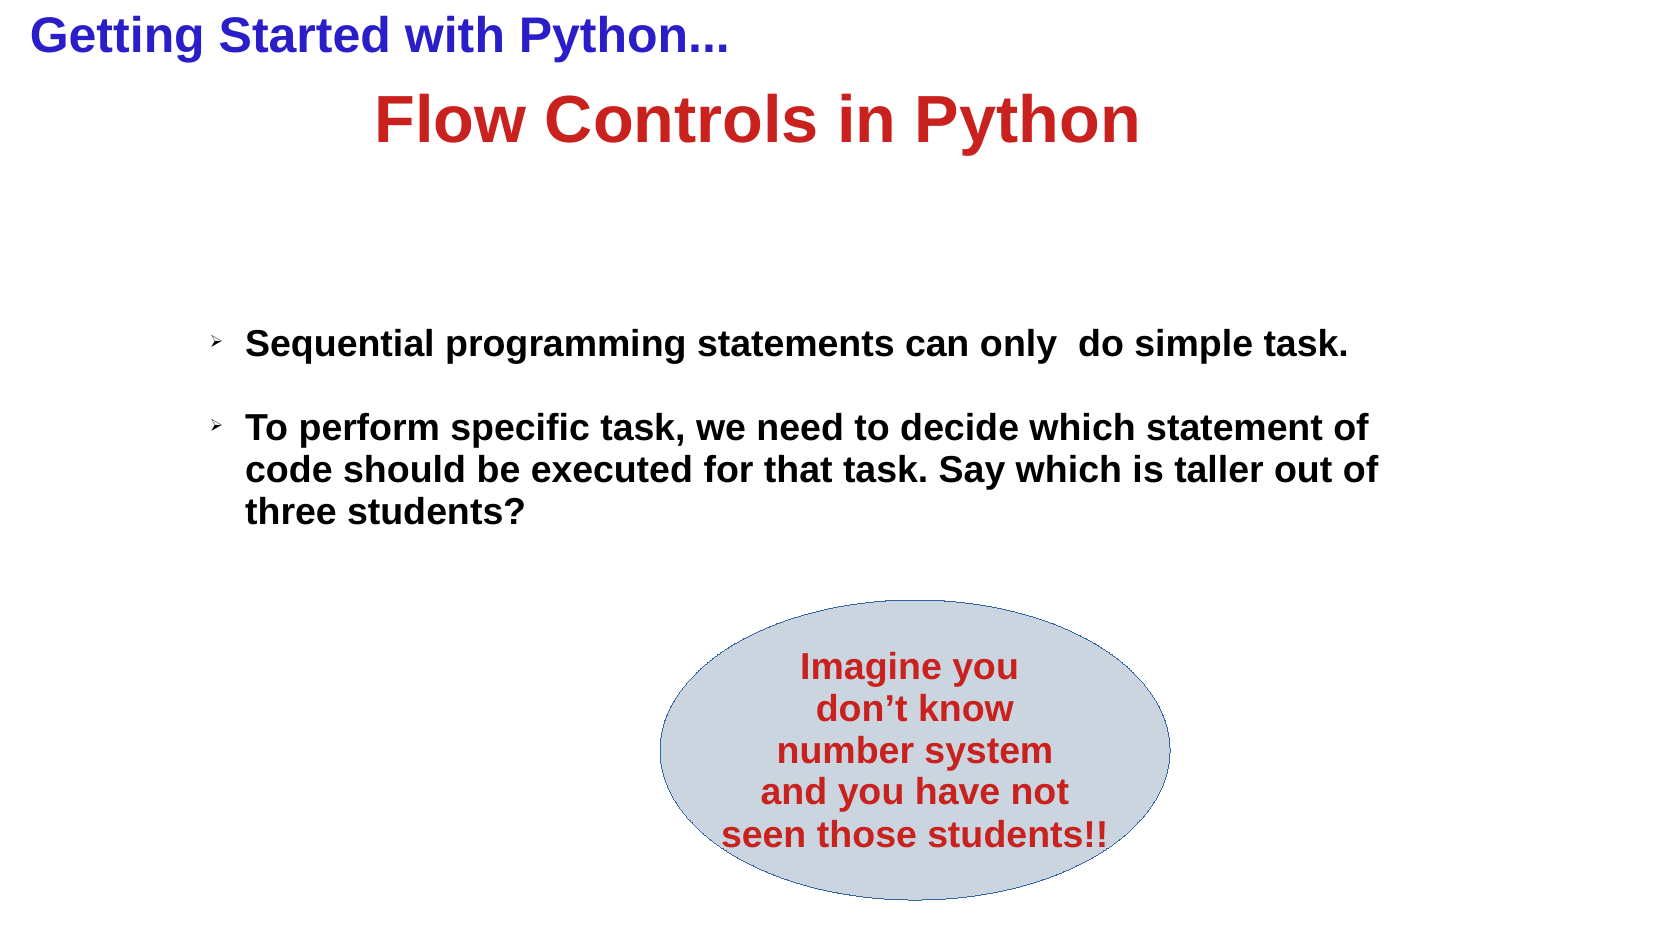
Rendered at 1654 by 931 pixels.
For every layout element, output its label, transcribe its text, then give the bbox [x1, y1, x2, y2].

text_box Getting Started with Python... [15, 0, 751, 91]
text_box Imagine you don’t know number system and you have not seen those students!! [660, 600, 1171, 901]
text_box Sequential programming statements can only do simple task. To perform specific task, we need to decide which statement of code should be executed for that task. Say which is taller out of three students? [195, 315, 1396, 541]
text_box Flow Controls in Python [360, 75, 1231, 166]
